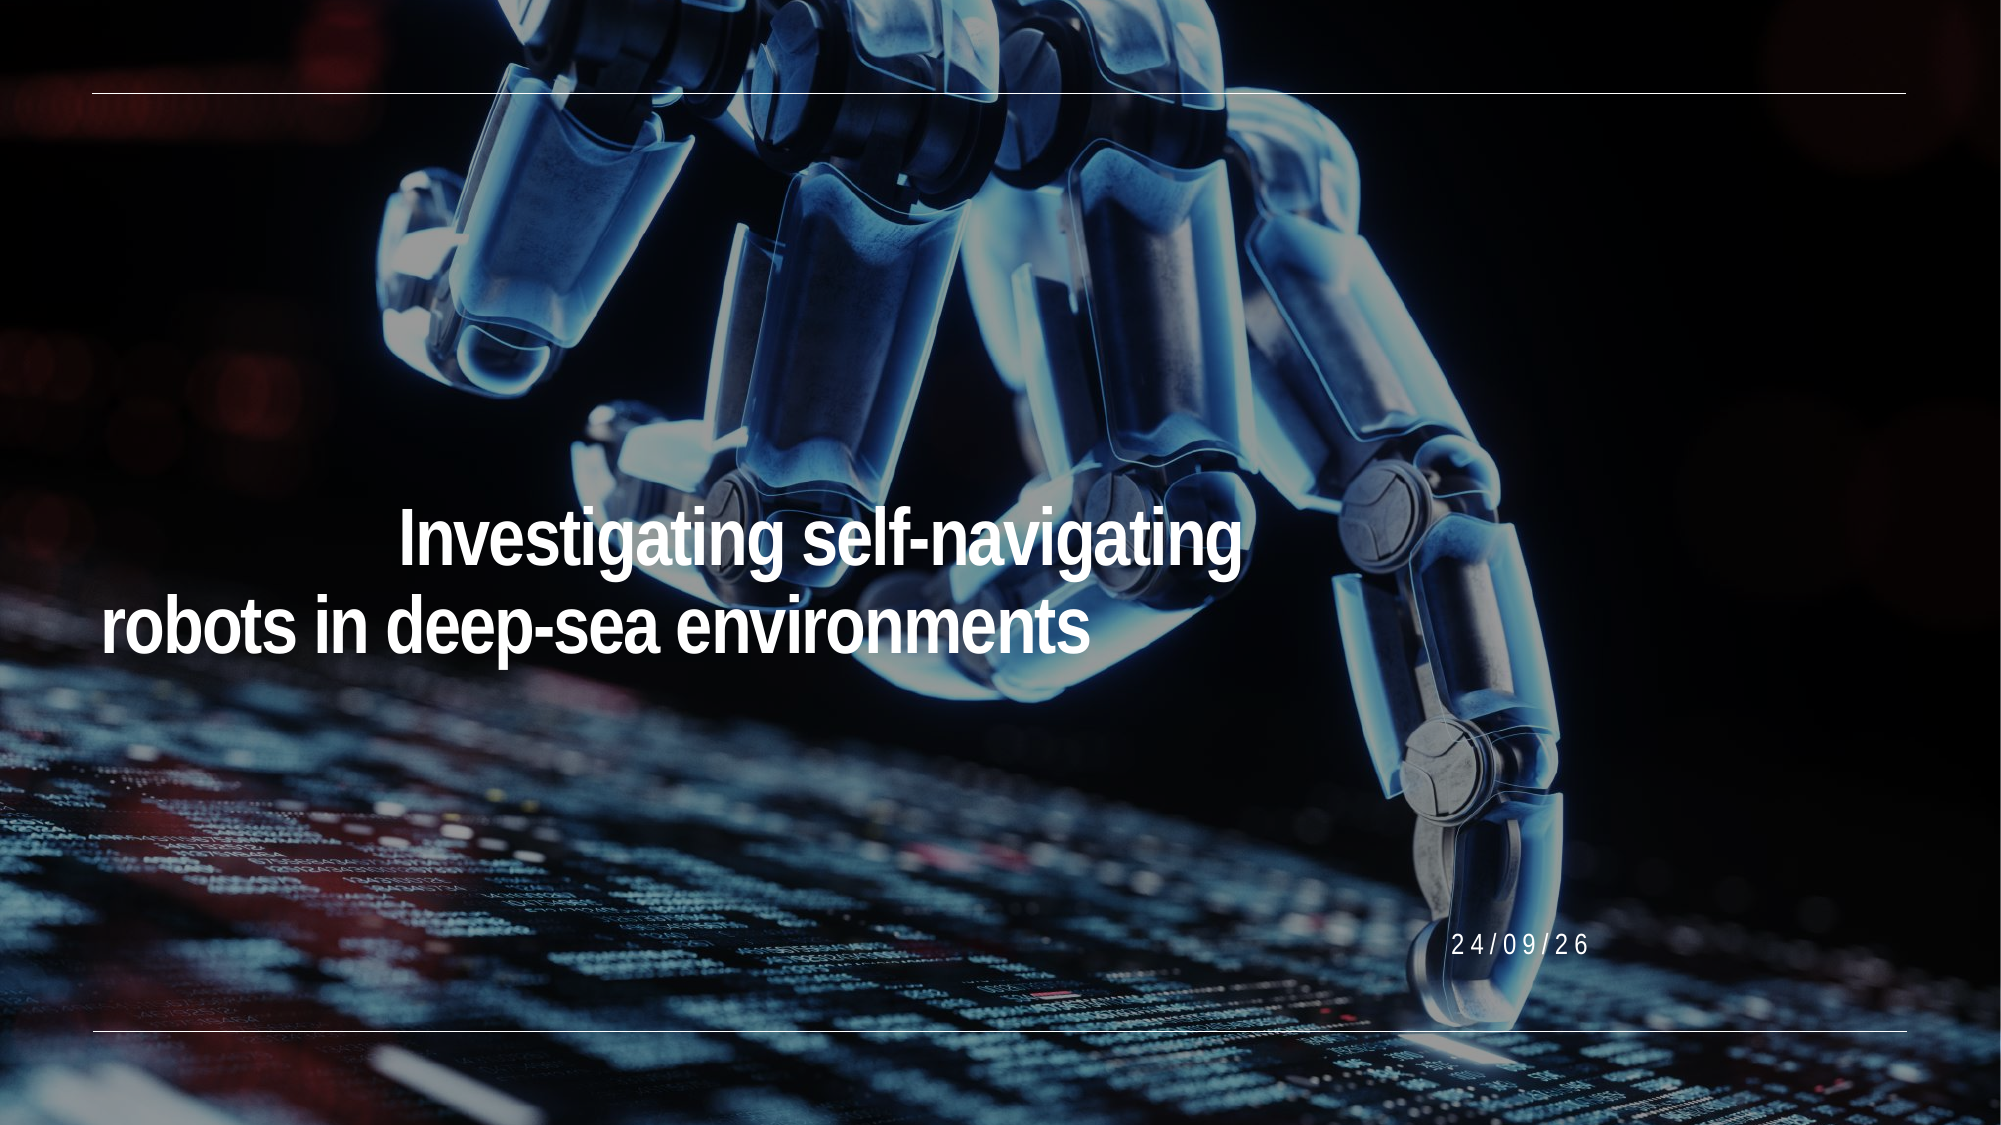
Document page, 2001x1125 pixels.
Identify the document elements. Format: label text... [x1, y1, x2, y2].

subtitle 06/12/2024 [1370, 658, 1918, 968]
picture [0, 0, 2000, 1125]
title Investigating self-navigating robots in deep-sea environments [85, 135, 1269, 870]
